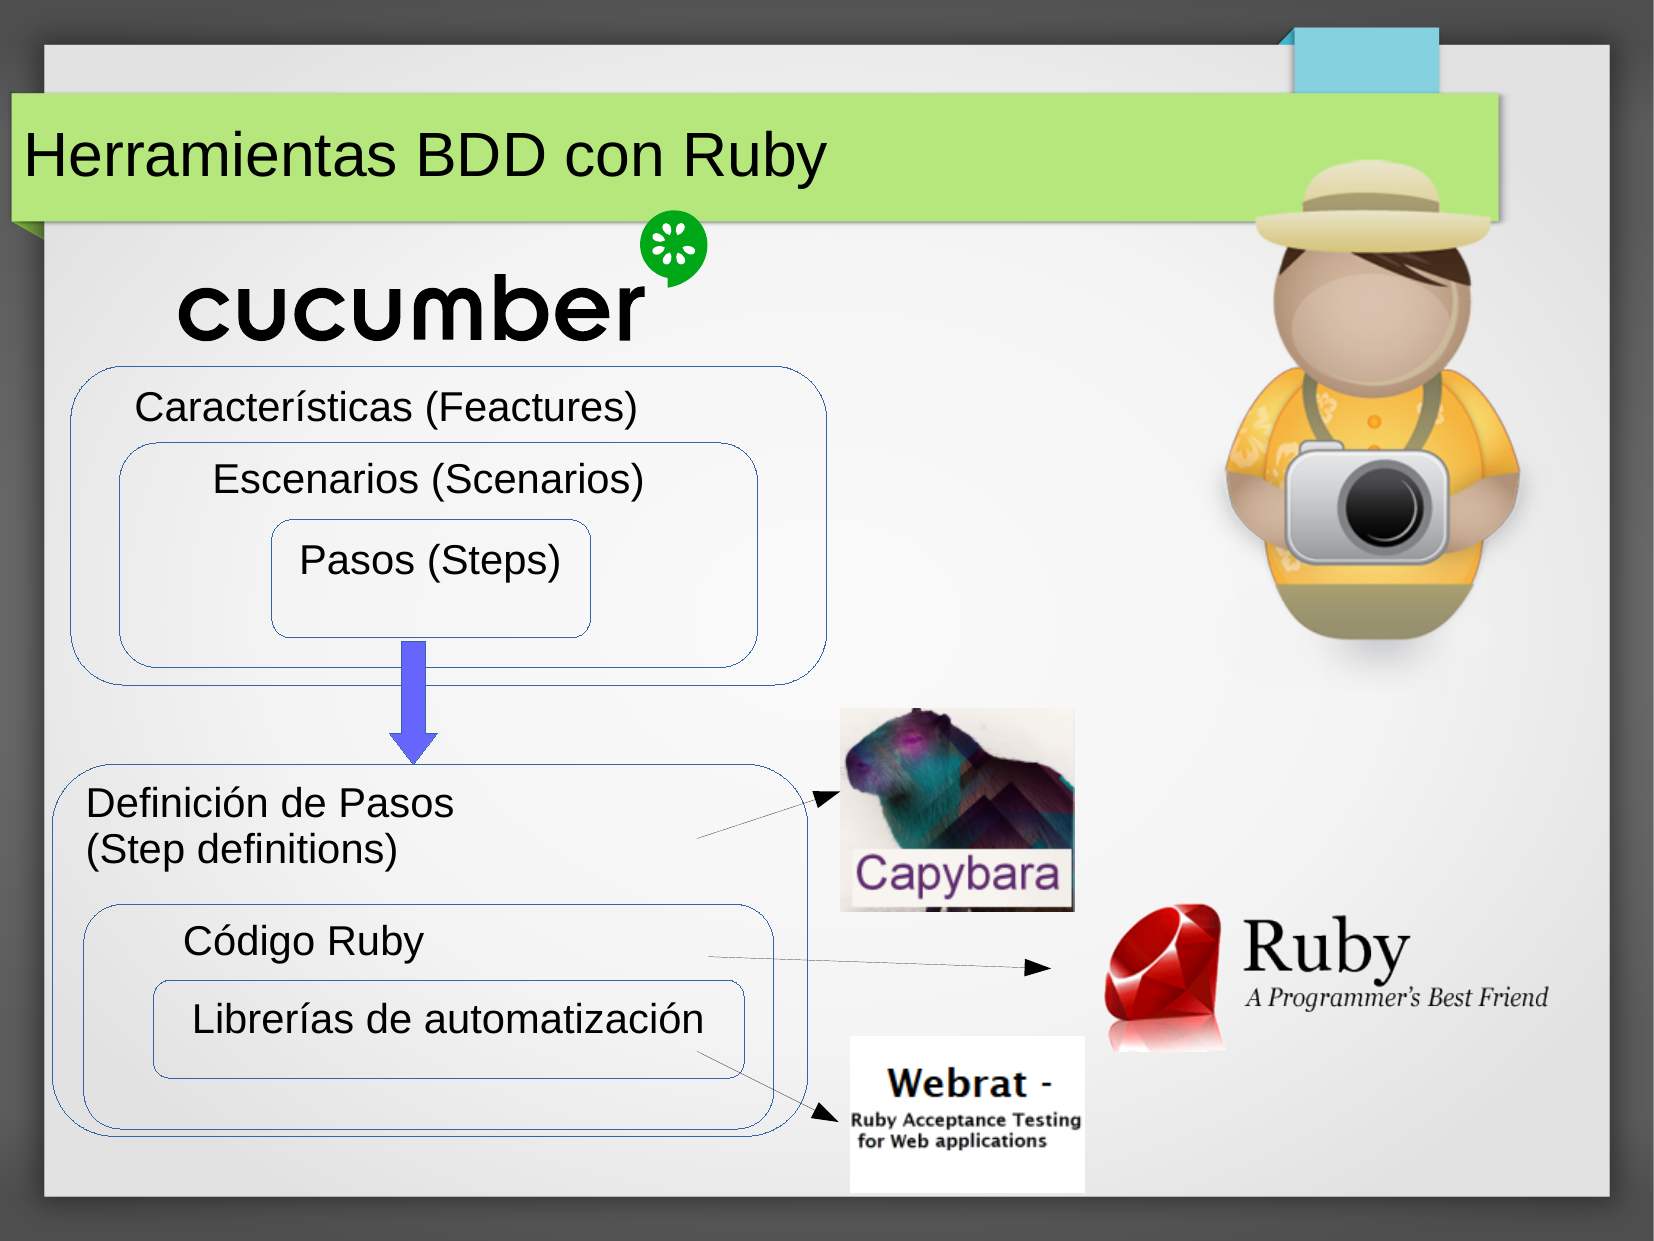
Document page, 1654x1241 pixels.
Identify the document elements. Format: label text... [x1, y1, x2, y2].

text_box Definición de Pasos (Step definitions) [70, 772, 768, 881]
text_box Escenarios (Scenarios) [197, 448, 667, 512]
text_box Código Ruby [168, 910, 676, 974]
title Herramientas BDD con Ruby [23, 84, 993, 225]
text_box Características (Feactures) [119, 376, 669, 486]
text_box Pasos (Steps) [284, 529, 578, 591]
text_box Librerías de automatización [177, 988, 721, 1118]
picture [0, 0, 1654, 1241]
text_box [389, 641, 438, 765]
